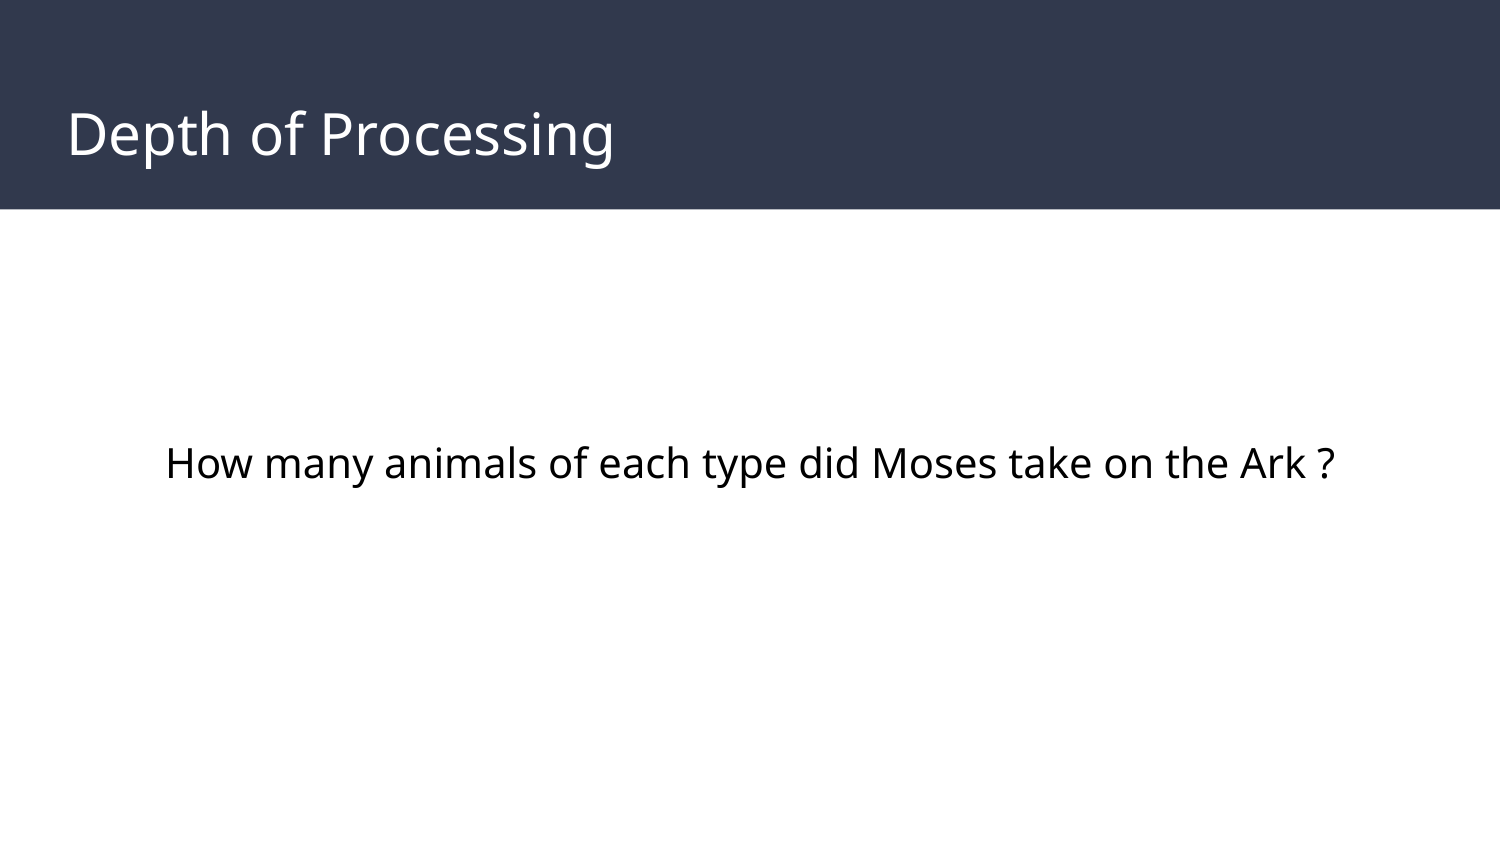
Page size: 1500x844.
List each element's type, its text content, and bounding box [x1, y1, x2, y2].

text_box How many animals of each type did Moses take on the Ark ? [42, 421, 1458, 551]
title Depth of Processing [51, 82, 1449, 185]
